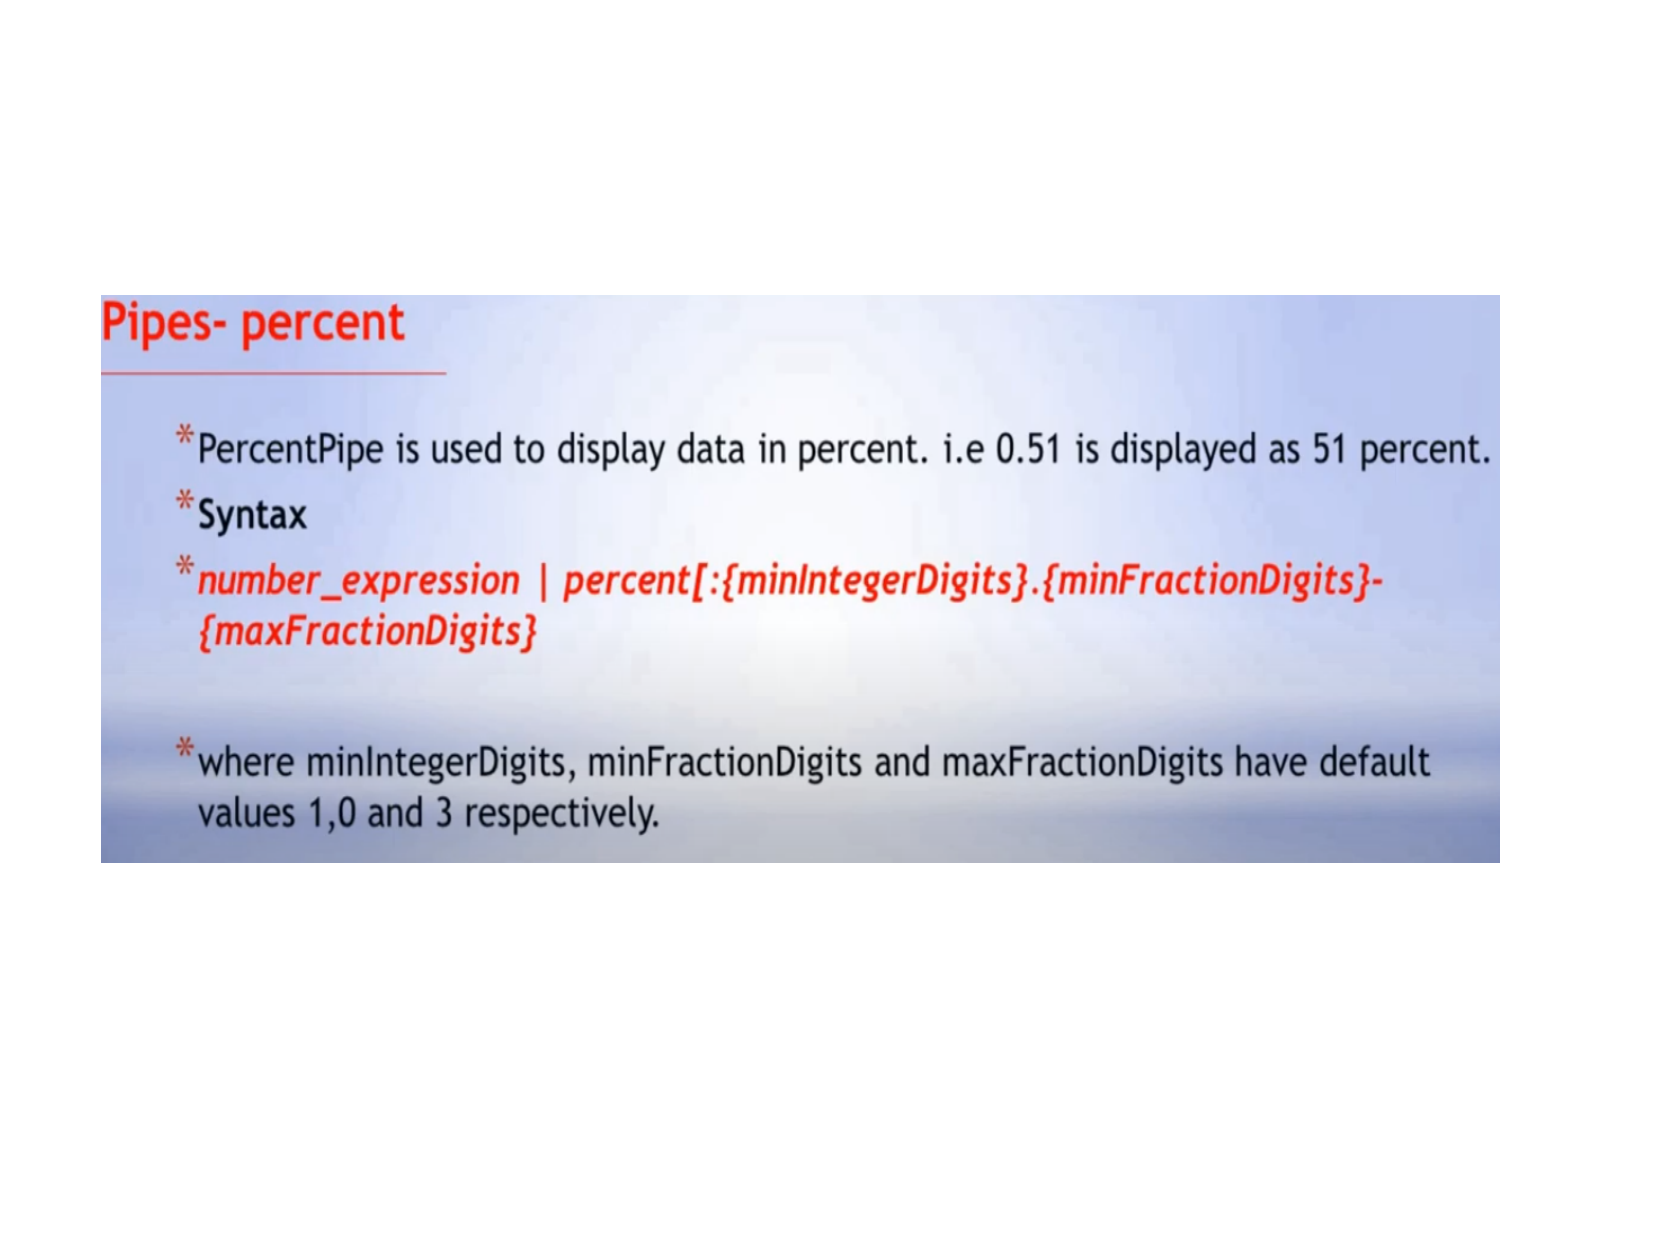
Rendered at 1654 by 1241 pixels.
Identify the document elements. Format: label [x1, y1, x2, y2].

picture [101, 295, 1501, 863]
